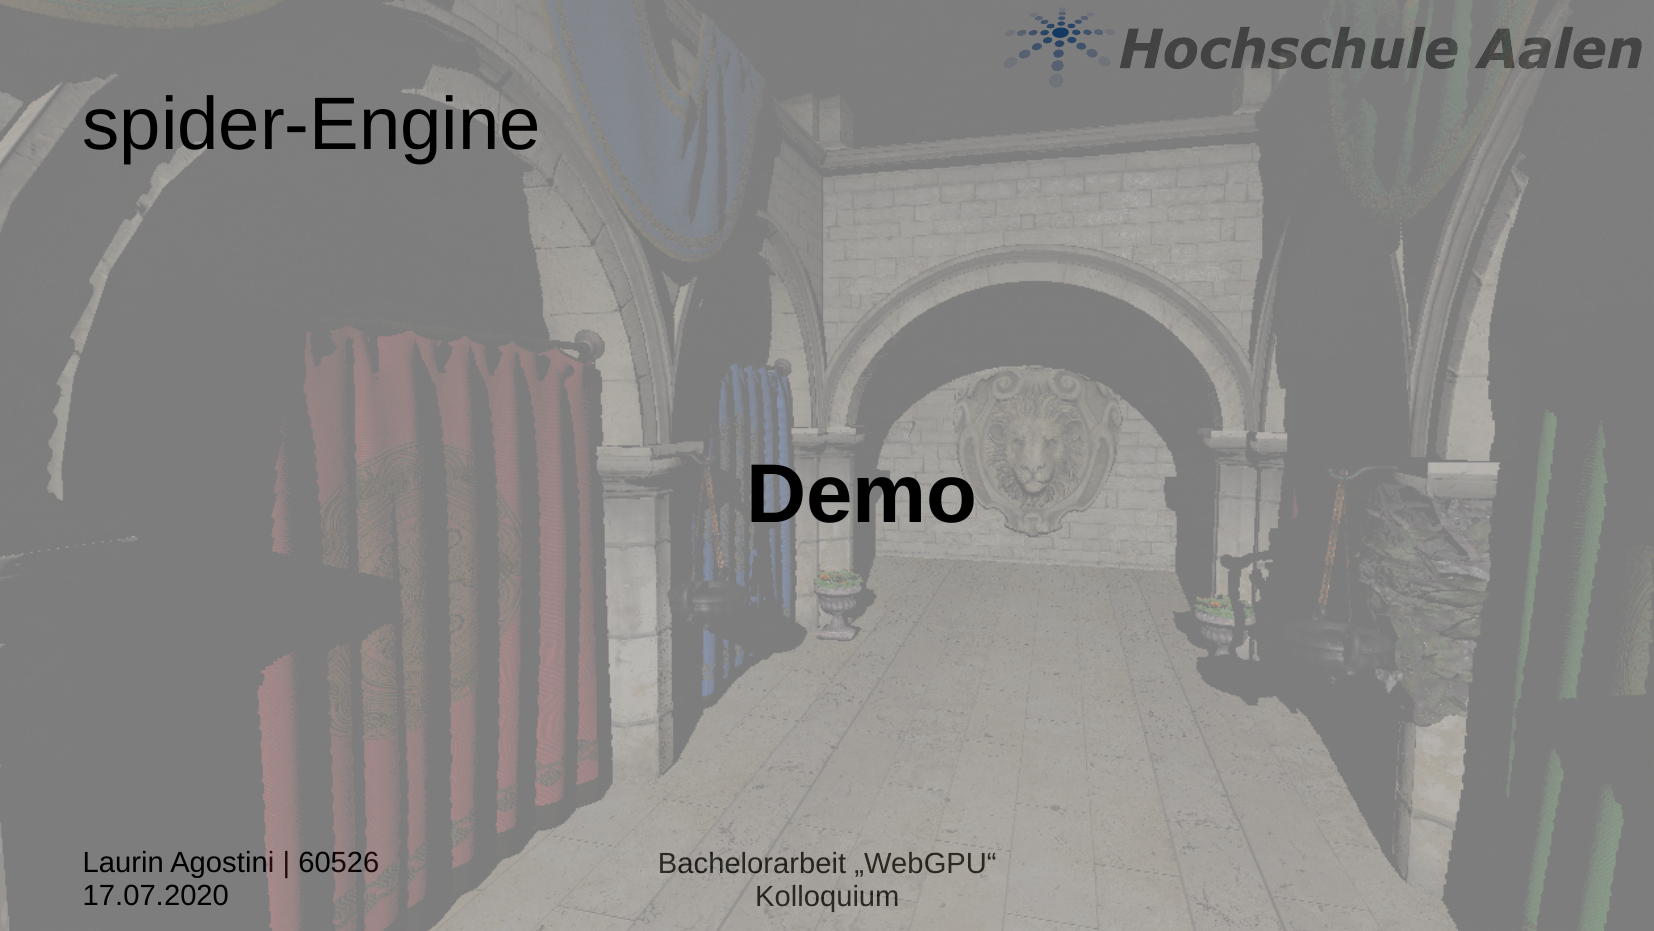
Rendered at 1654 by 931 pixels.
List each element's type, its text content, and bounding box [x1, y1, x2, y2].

list Demo [82, 224, 1571, 764]
title spider-Engine [82, 47, 1235, 201]
picture [0, 0, 1654, 931]
